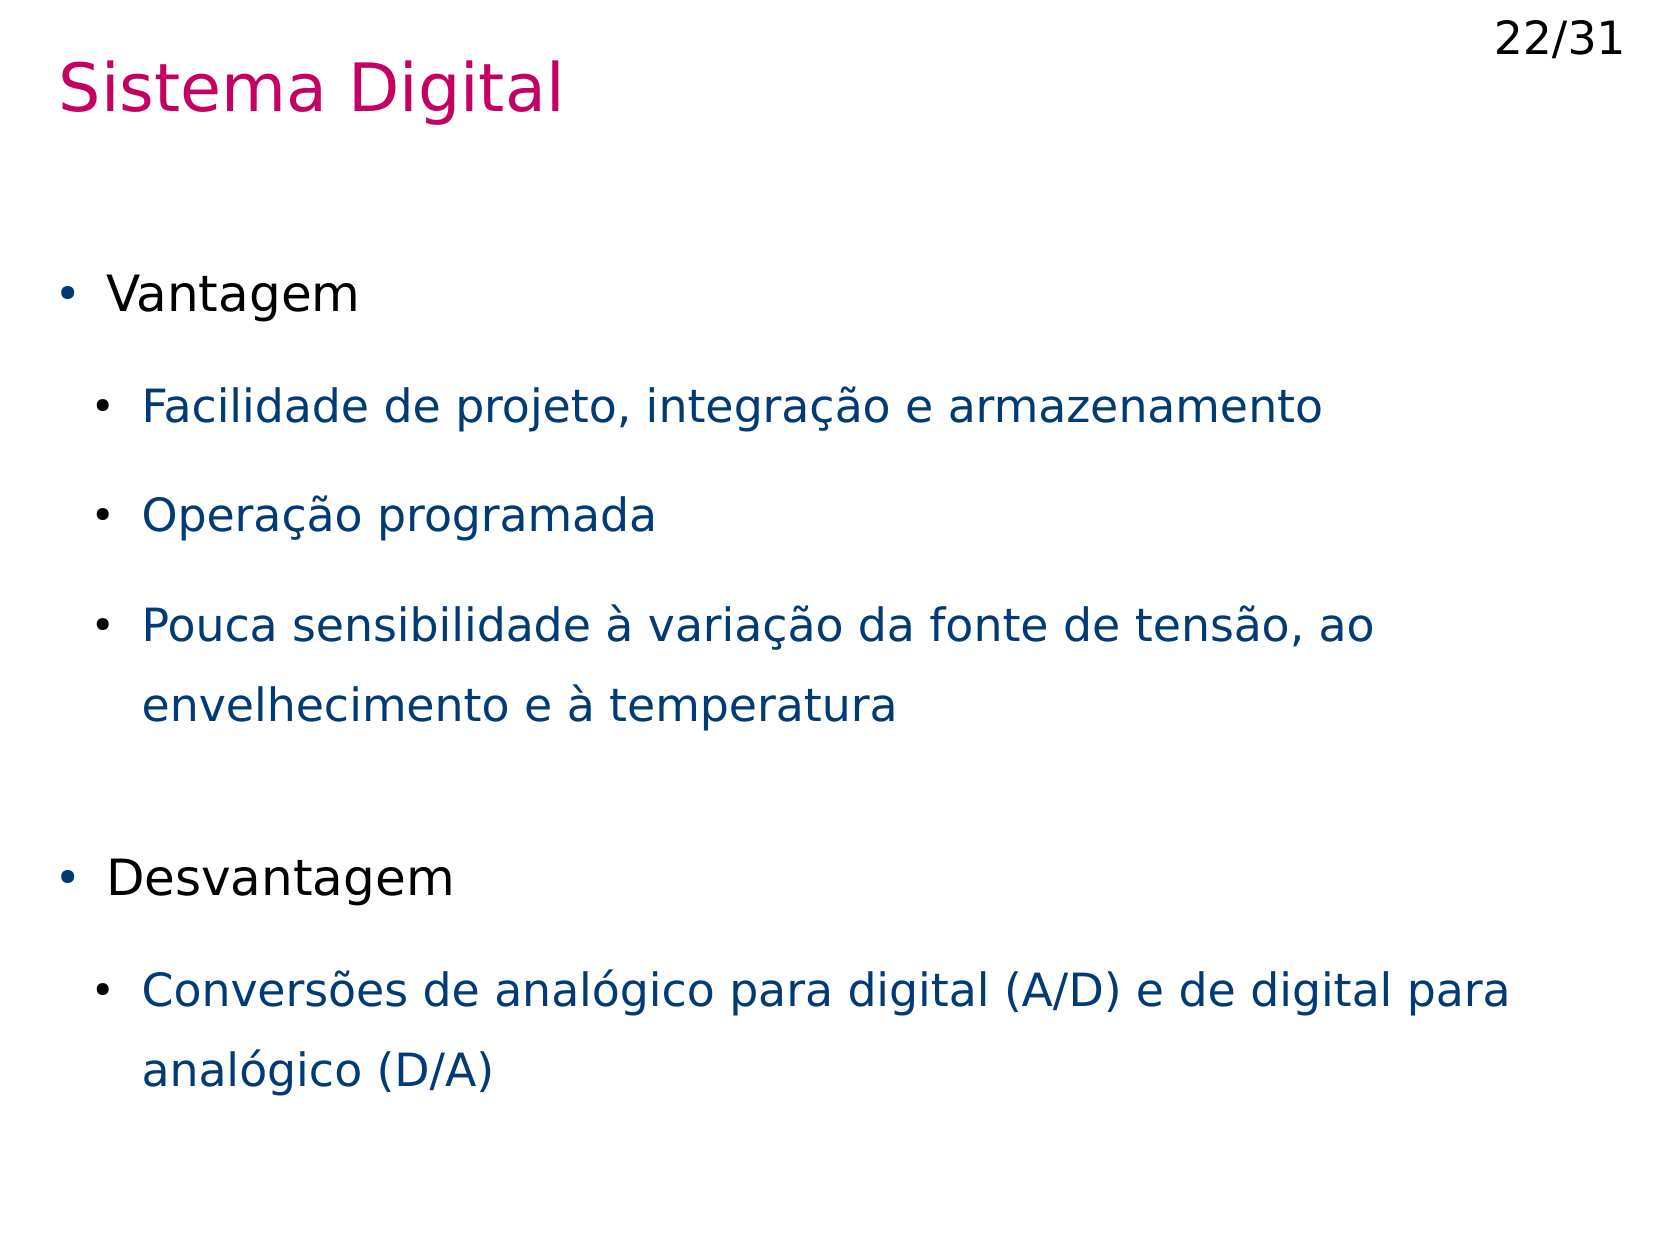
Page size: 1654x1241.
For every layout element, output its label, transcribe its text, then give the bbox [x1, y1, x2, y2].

title Sistema Digital [59, 29, 1625, 148]
list Vantagem Facilidade de projeto, integração e armazenamento Operação programada Pouca sensibilidade à variação da fonte de tensão, ao envelhecimento e à temperatura Desvantagem Conversões de analógico para digital (A/D) e de digital para analógico (D/A) [59, 236, 1625, 1211]
